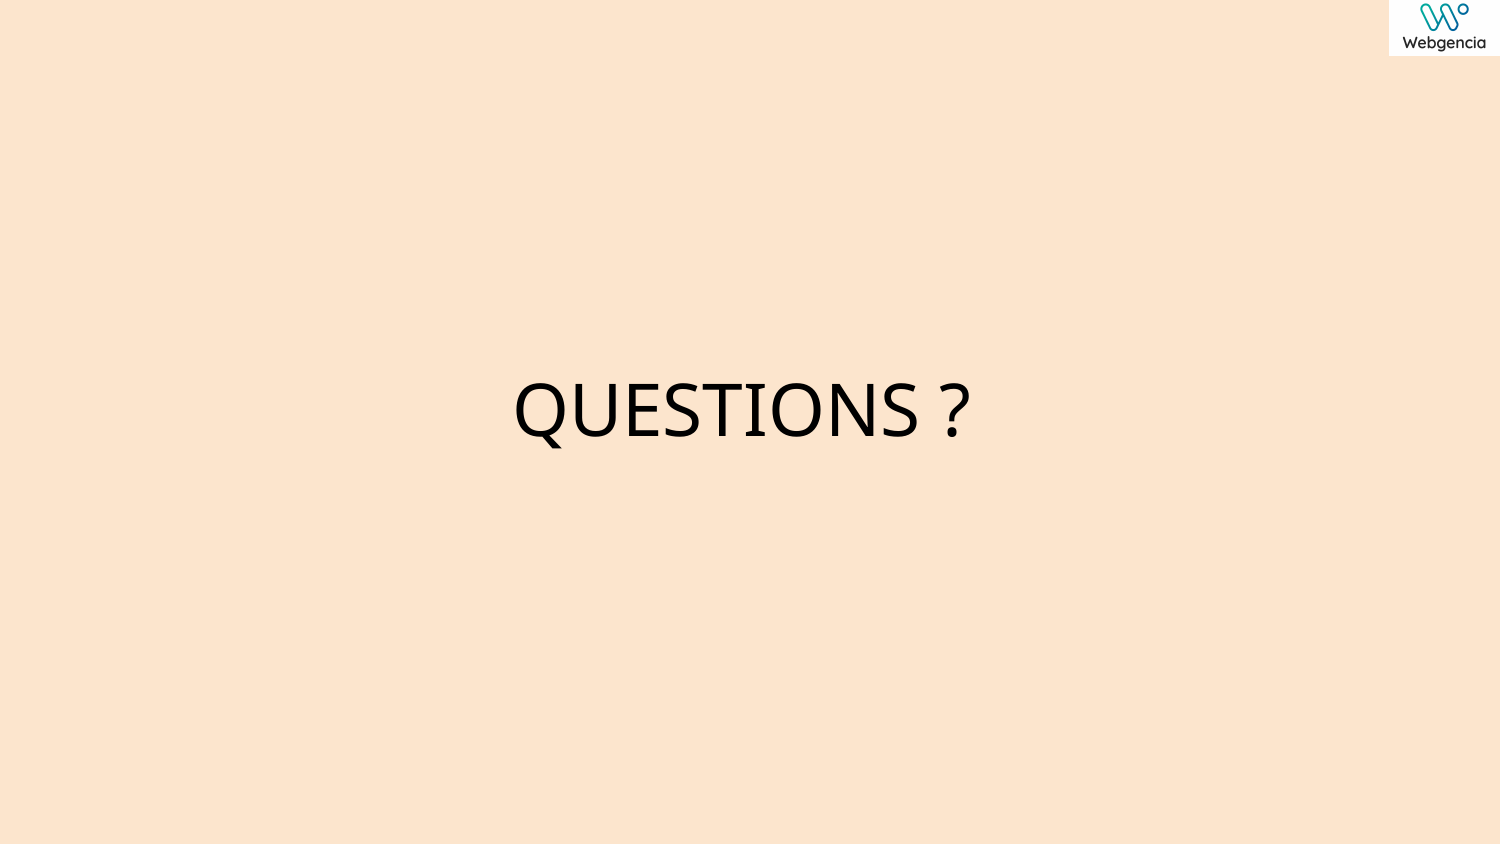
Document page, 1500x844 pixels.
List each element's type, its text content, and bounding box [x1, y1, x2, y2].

picture [1389, 0, 1500, 56]
text_box QUESTIONS ? [395, 348, 1089, 481]
